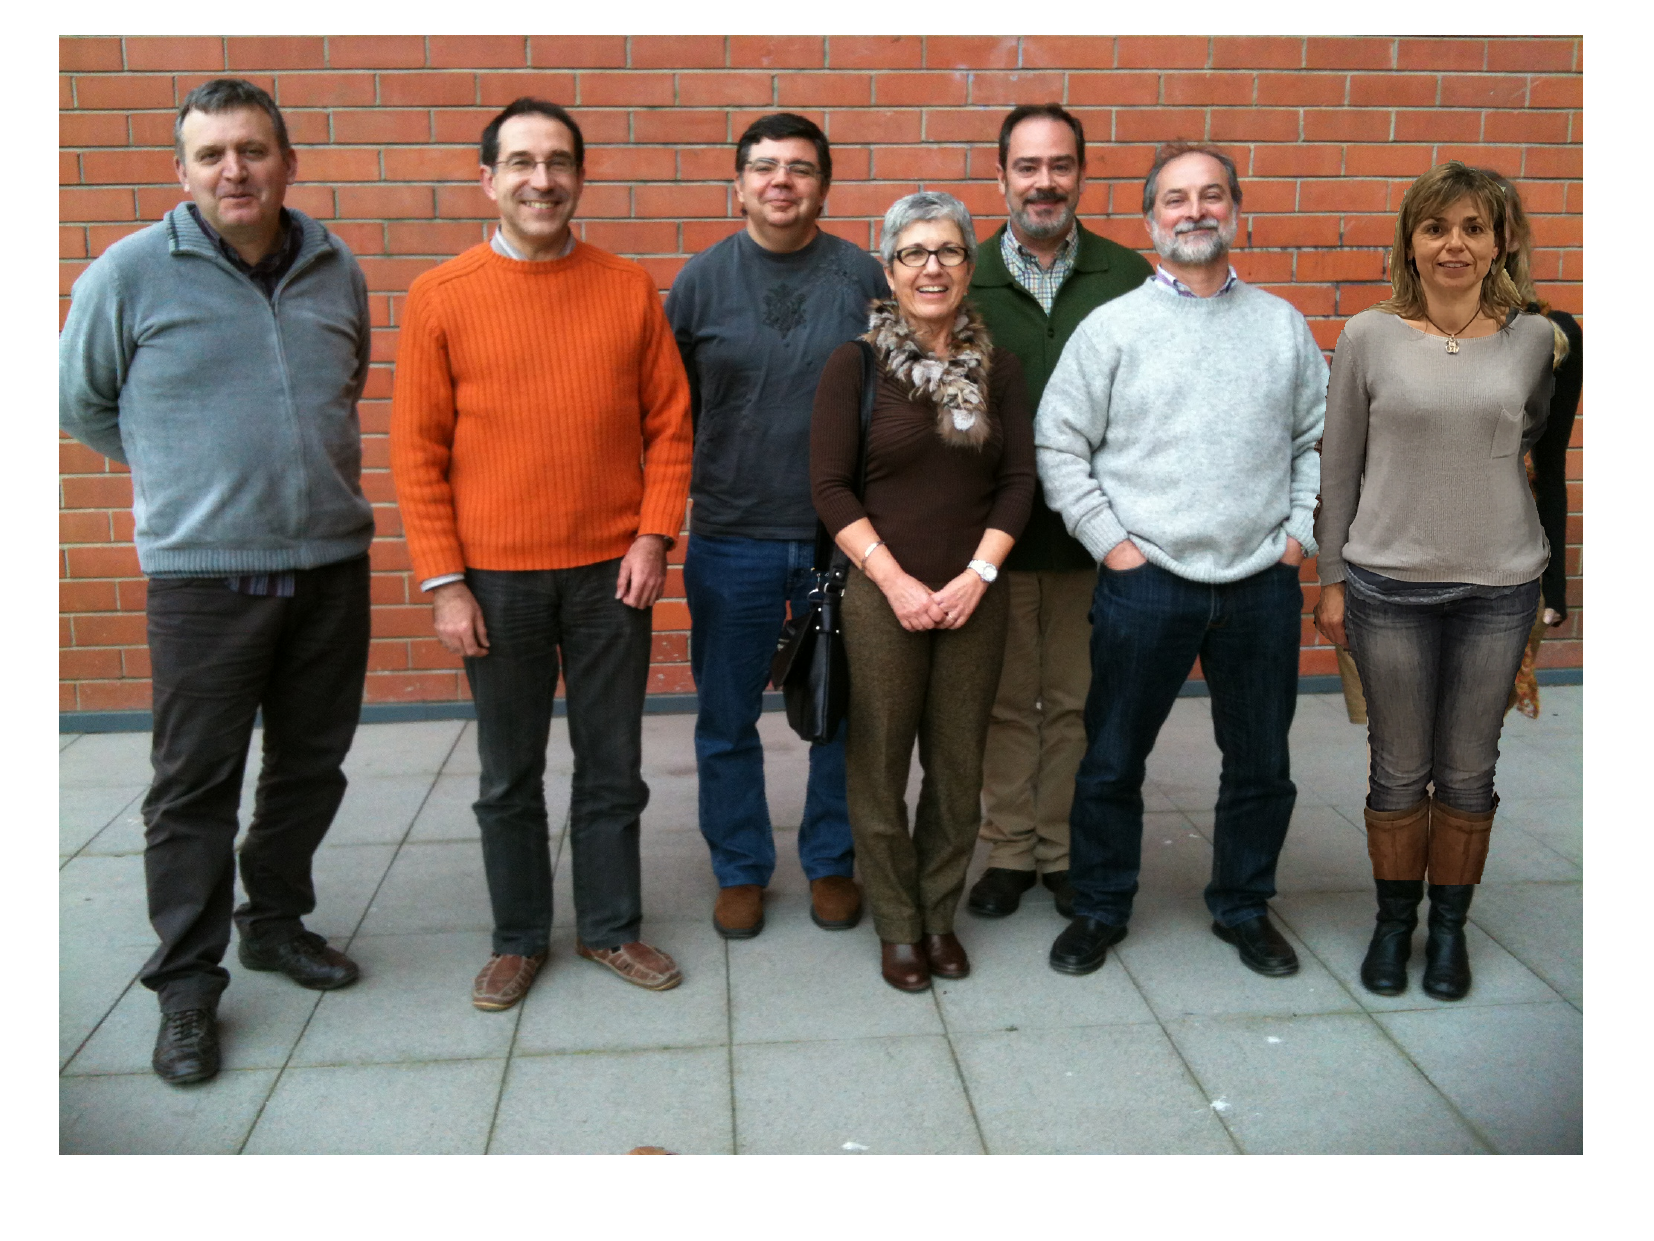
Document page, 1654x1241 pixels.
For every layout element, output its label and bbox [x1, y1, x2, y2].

picture [59, 35, 1583, 1241]
